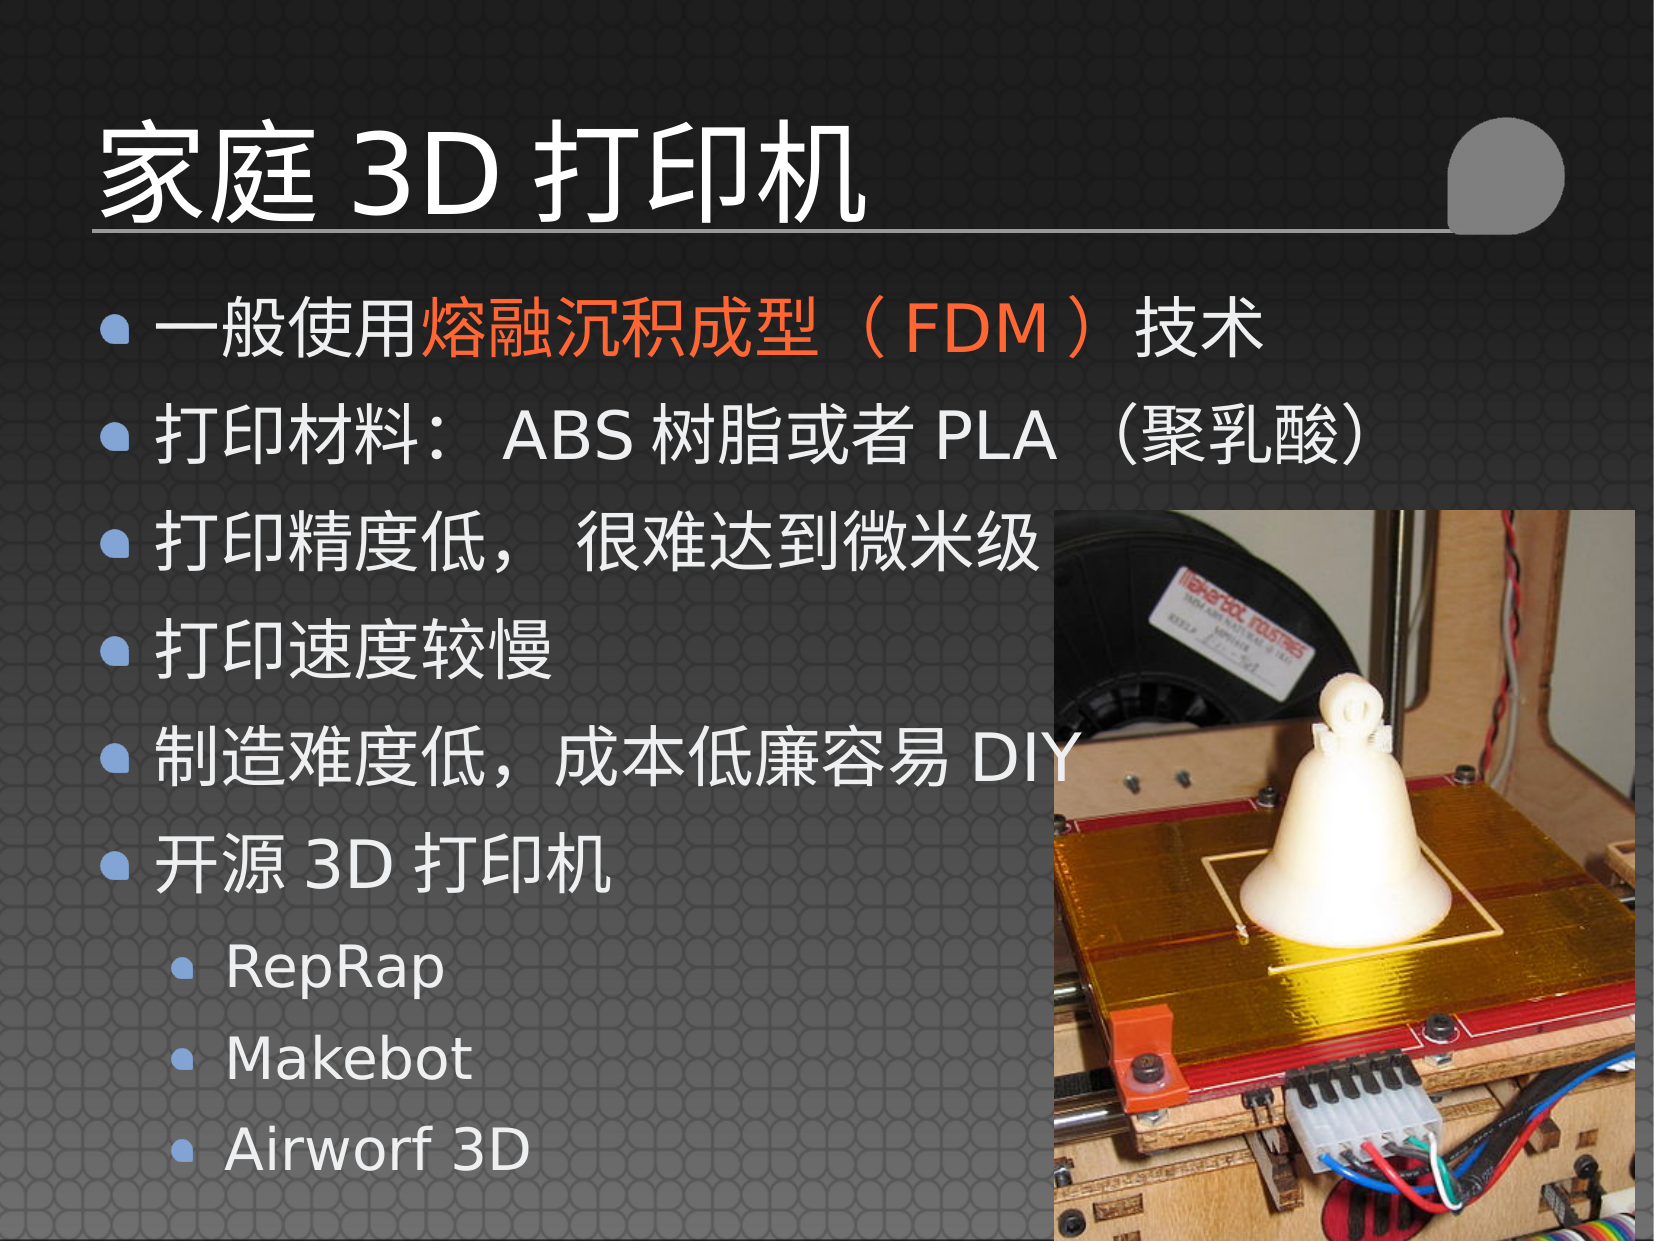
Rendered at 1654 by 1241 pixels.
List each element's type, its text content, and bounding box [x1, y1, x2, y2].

picture [0, 0, 1654, 1241]
list 一般使用熔融沉积成型（FDM）技术 打印材料：ABS树脂或者PLA（聚乳酸） 打印精度低， 很难达到微米级 打印速度较慢 制造难度低，成本低廉容易DIY 开源3D打印机 RepRap Makebot Airworf 3D [82, 290, 1571, 1185]
title 家庭3D打印机 [94, 100, 1426, 251]
